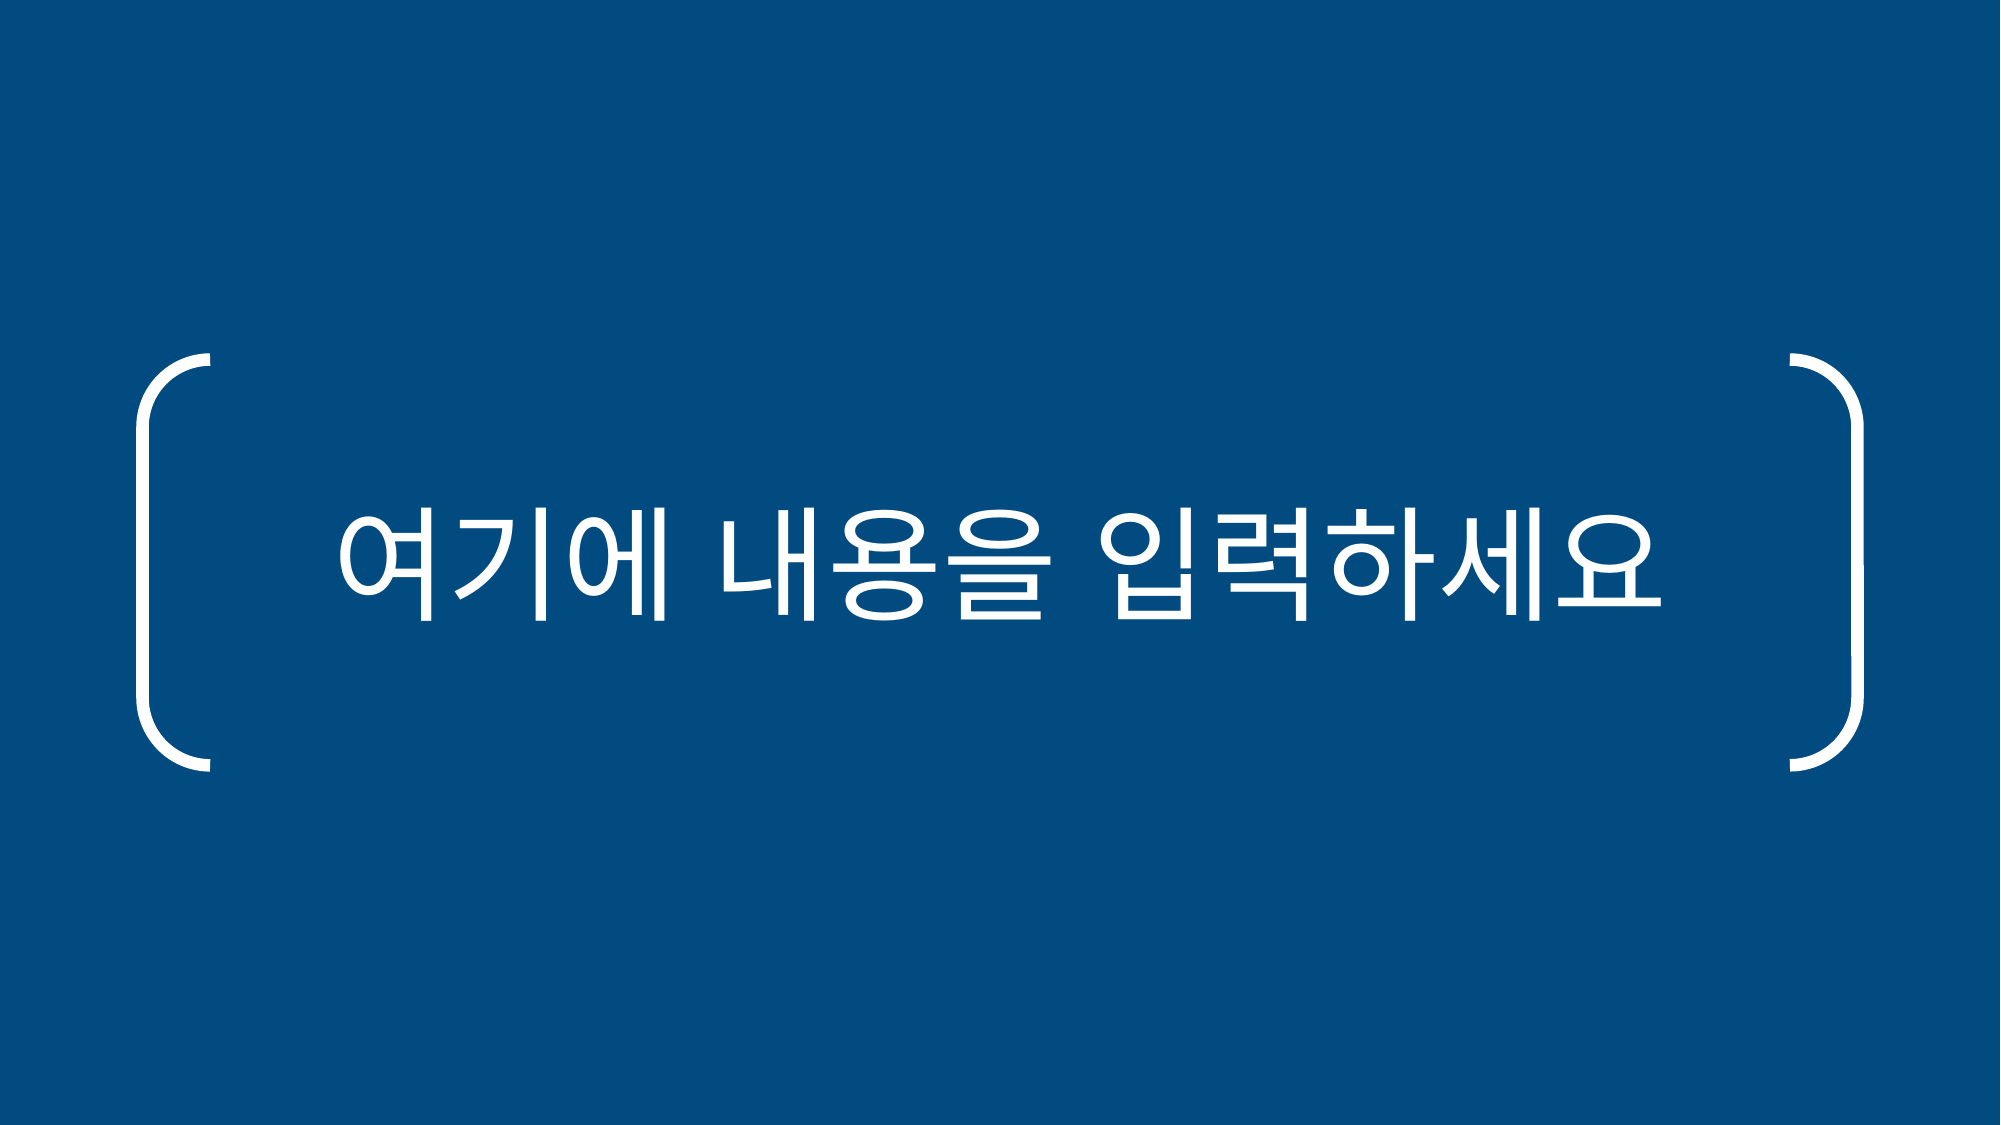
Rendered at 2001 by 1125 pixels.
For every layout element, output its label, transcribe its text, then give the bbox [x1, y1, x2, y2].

text_box 여기에 내용을 입력하세요 [317, 479, 1683, 644]
